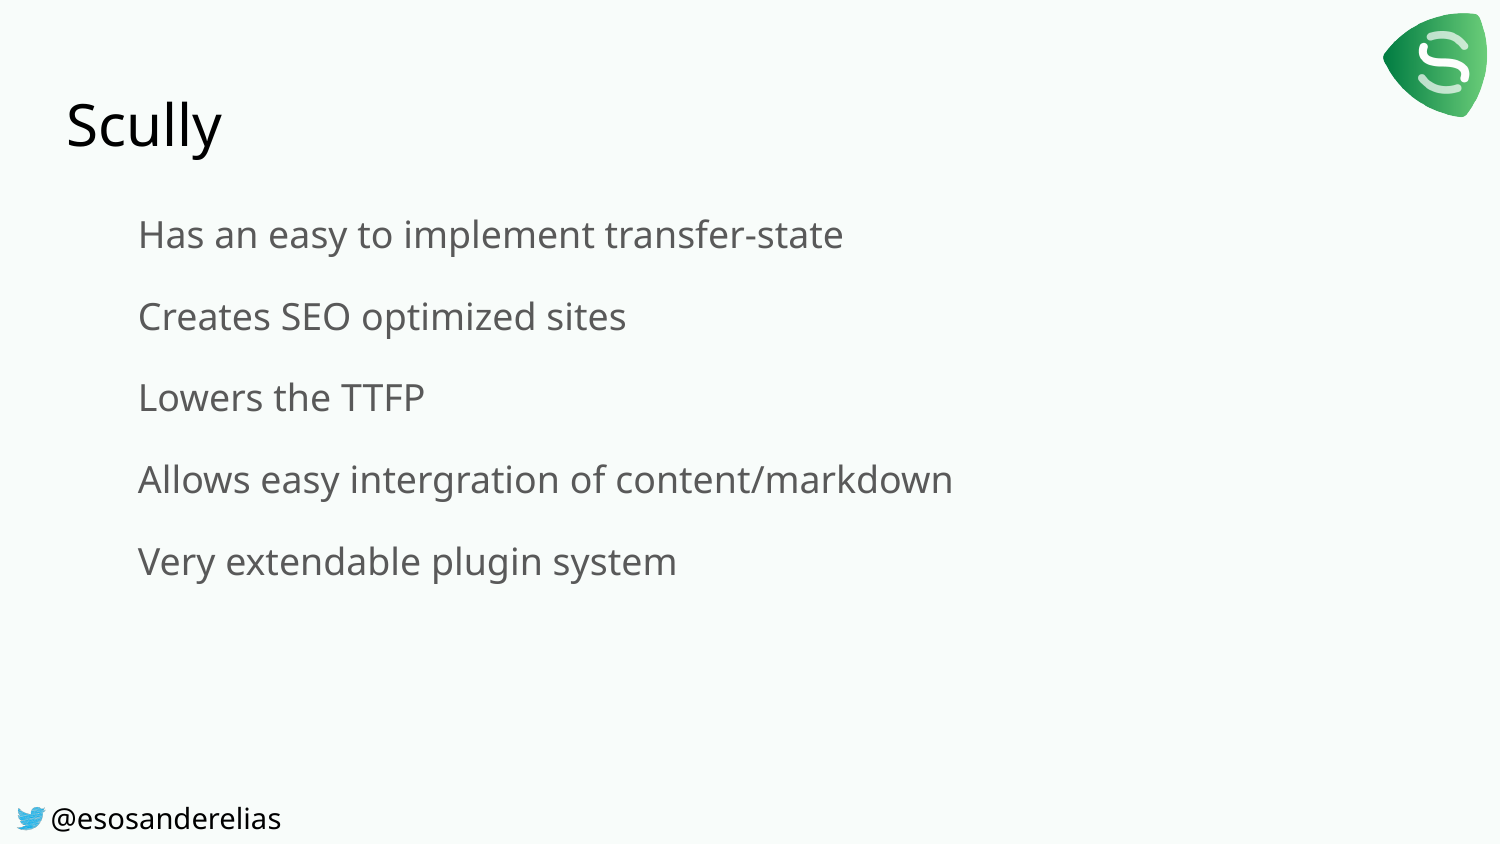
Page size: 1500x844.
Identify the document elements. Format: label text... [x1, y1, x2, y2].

picture [2, 790, 60, 844]
picture [1376, 6, 1494, 124]
title Scully [51, 72, 1449, 167]
list Has an easy to implement transfer-state Creates SEO optimized sites Lowers the TTFP Allows easy intergration of content/markdown Very extendable plugin system [123, 189, 1449, 750]
